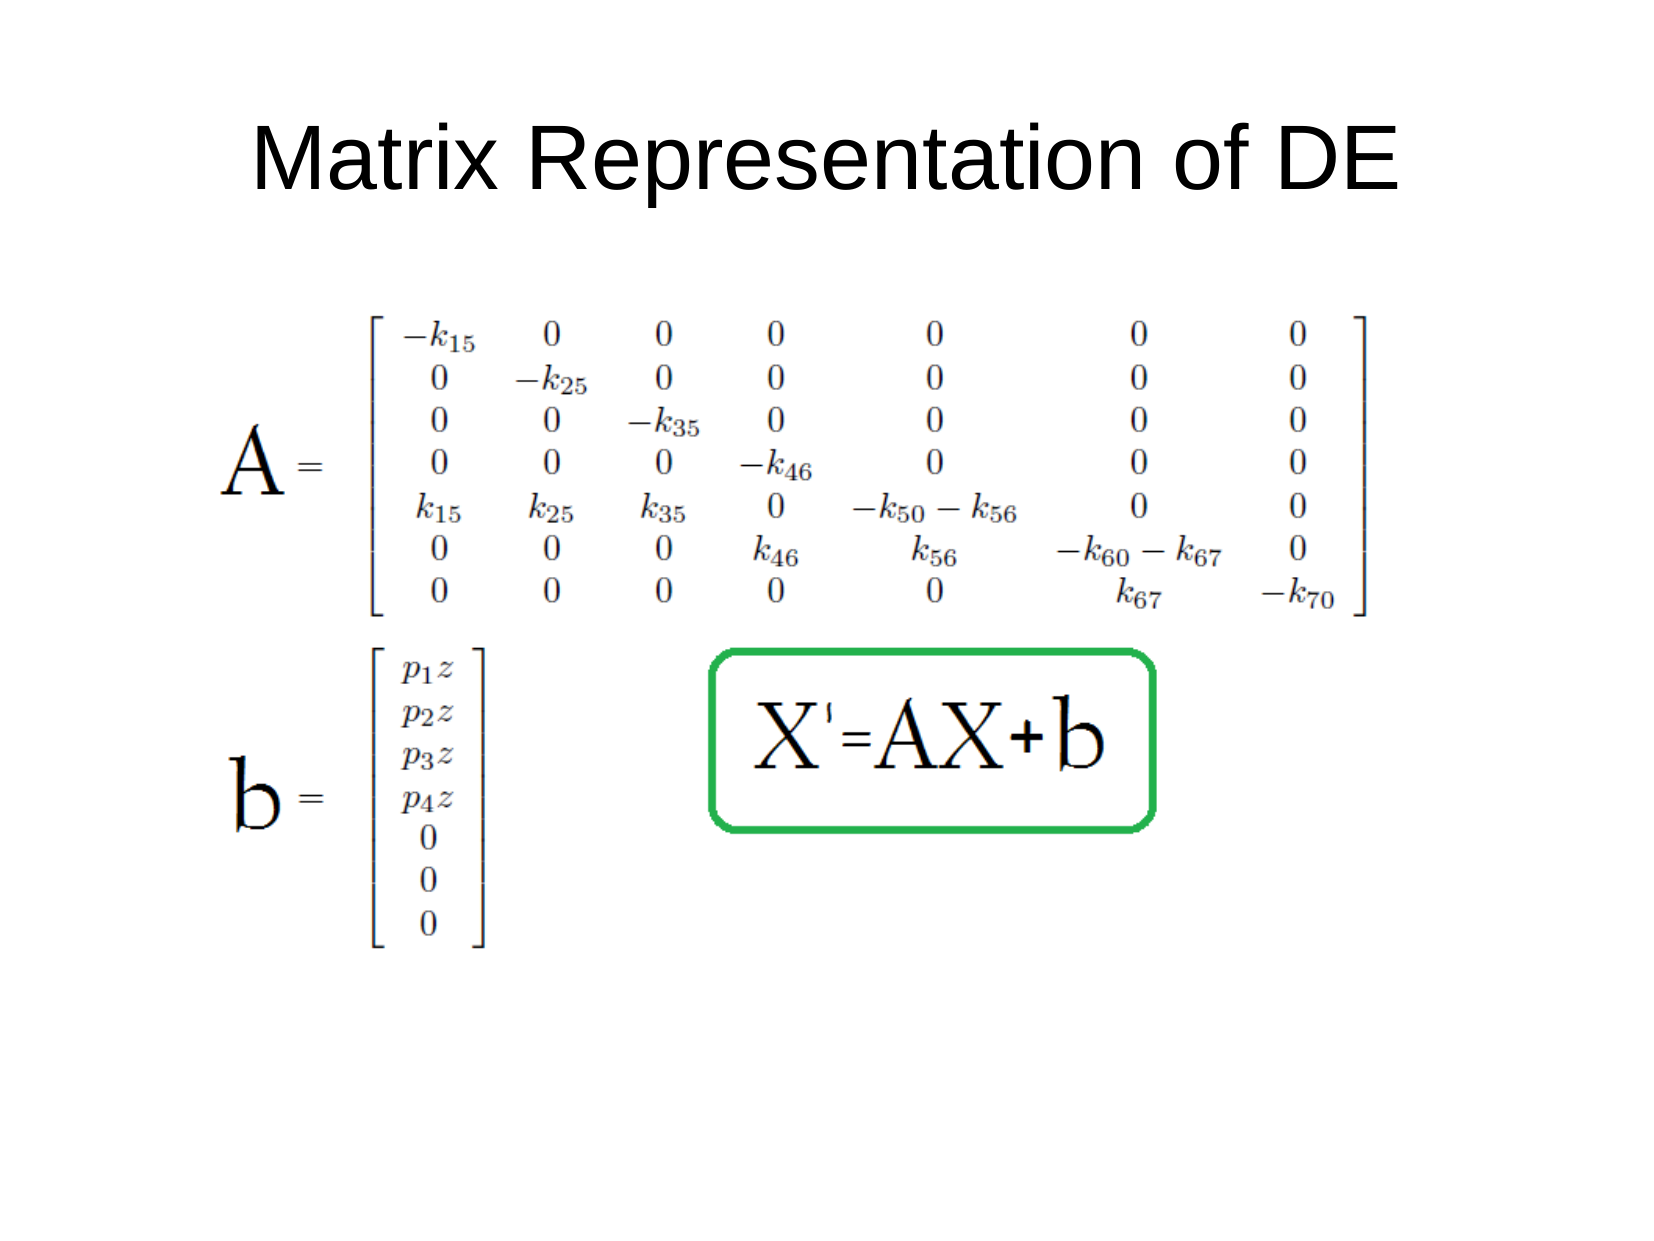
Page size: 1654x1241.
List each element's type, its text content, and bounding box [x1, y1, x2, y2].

title Matrix Representation of DE [82, 49, 1571, 257]
picture [213, 307, 1382, 964]
